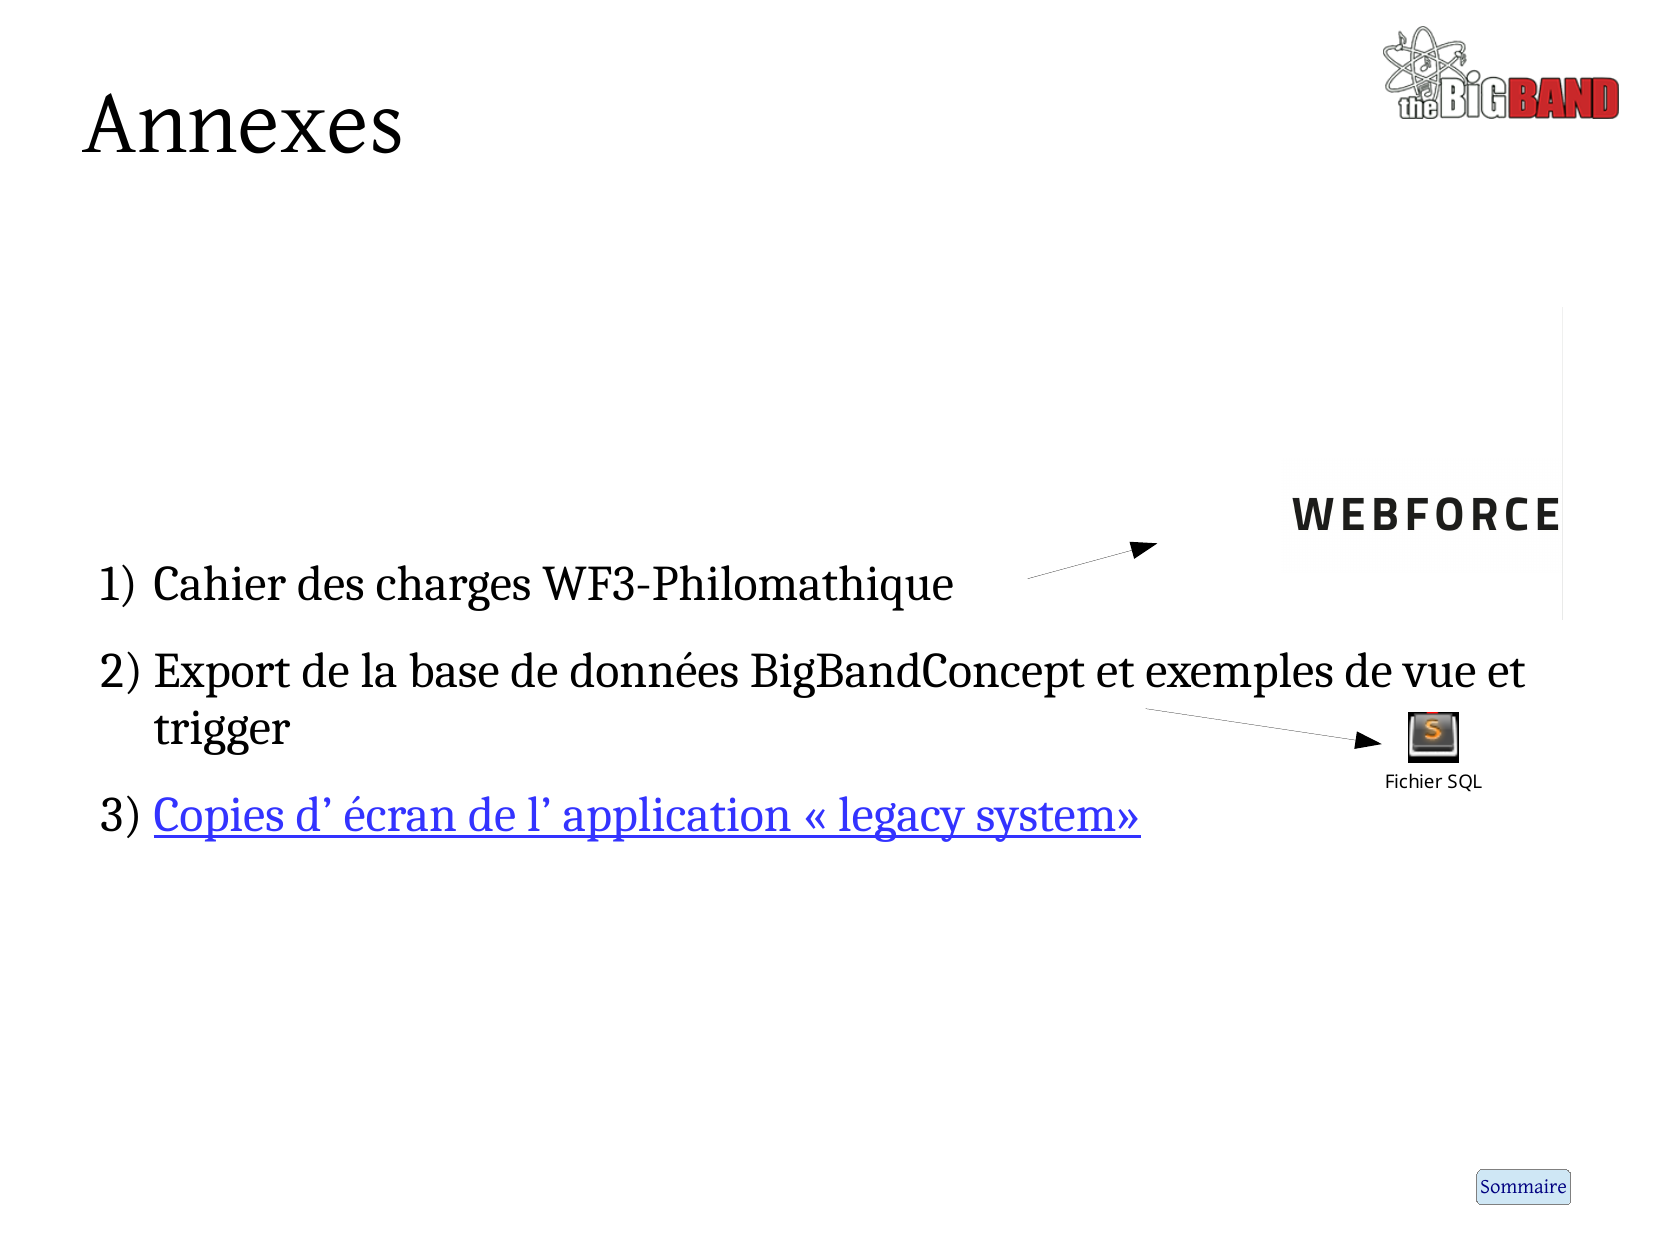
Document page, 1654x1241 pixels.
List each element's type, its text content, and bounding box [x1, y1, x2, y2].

chart [1122, 307, 1562, 620]
chart [1358, 712, 1509, 839]
picture [1383, 26, 1619, 119]
text_box Sommaire [1476, 1169, 1571, 1205]
list Cahier des charges WF3-Philomathique Export de la base de données BigBandConcept et exemples de vue et trigger Copies d’ écran de l’ application « legacy system» [82, 290, 1571, 1109]
title Annexes [82, 49, 1571, 201]
